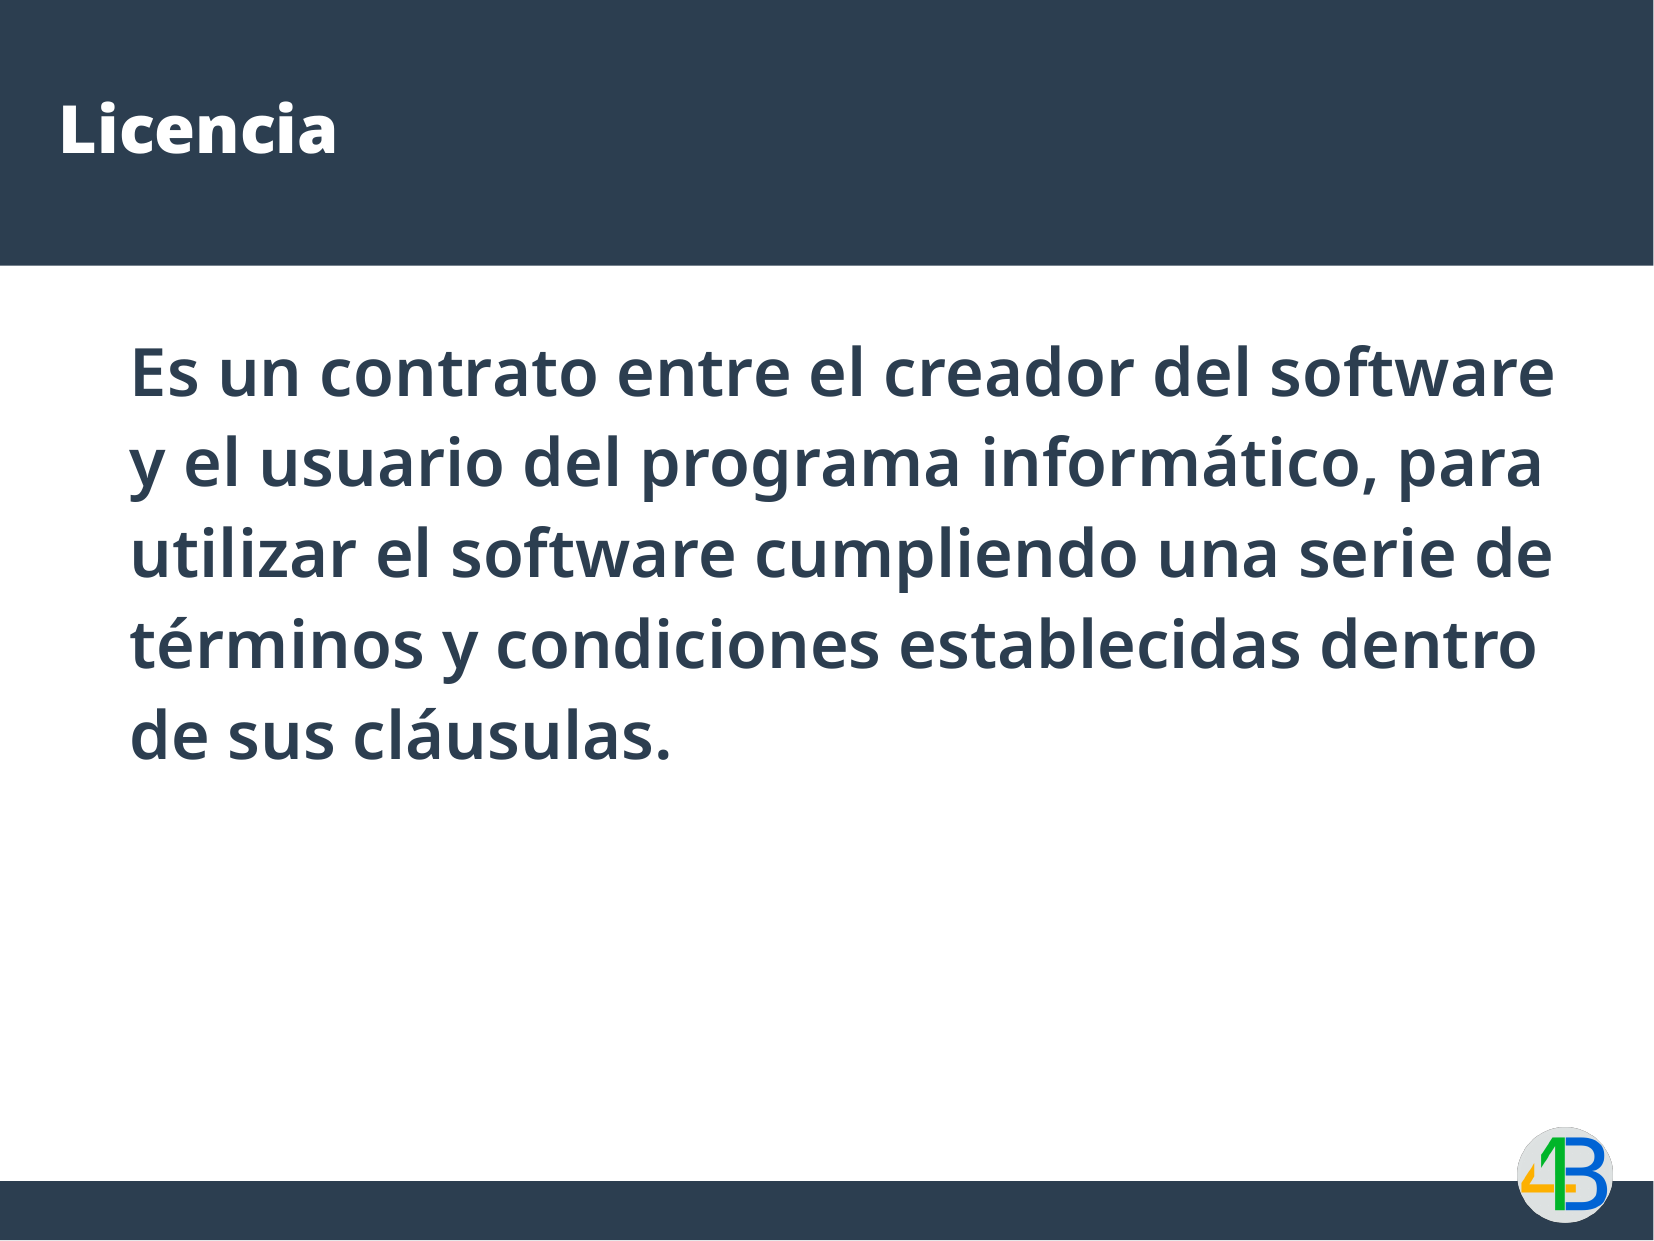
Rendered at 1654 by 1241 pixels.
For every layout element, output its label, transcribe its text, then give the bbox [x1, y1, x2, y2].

list Es un contrato entre el creador del software y el usuario del programa informático, para utilizar el software cumpliendo una serie de términos y condiciones establecidas dentro de sus cláusulas. [59, 324, 1595, 1152]
picture [1517, 1127, 1613, 1223]
title Licencia [59, 49, 1595, 207]
